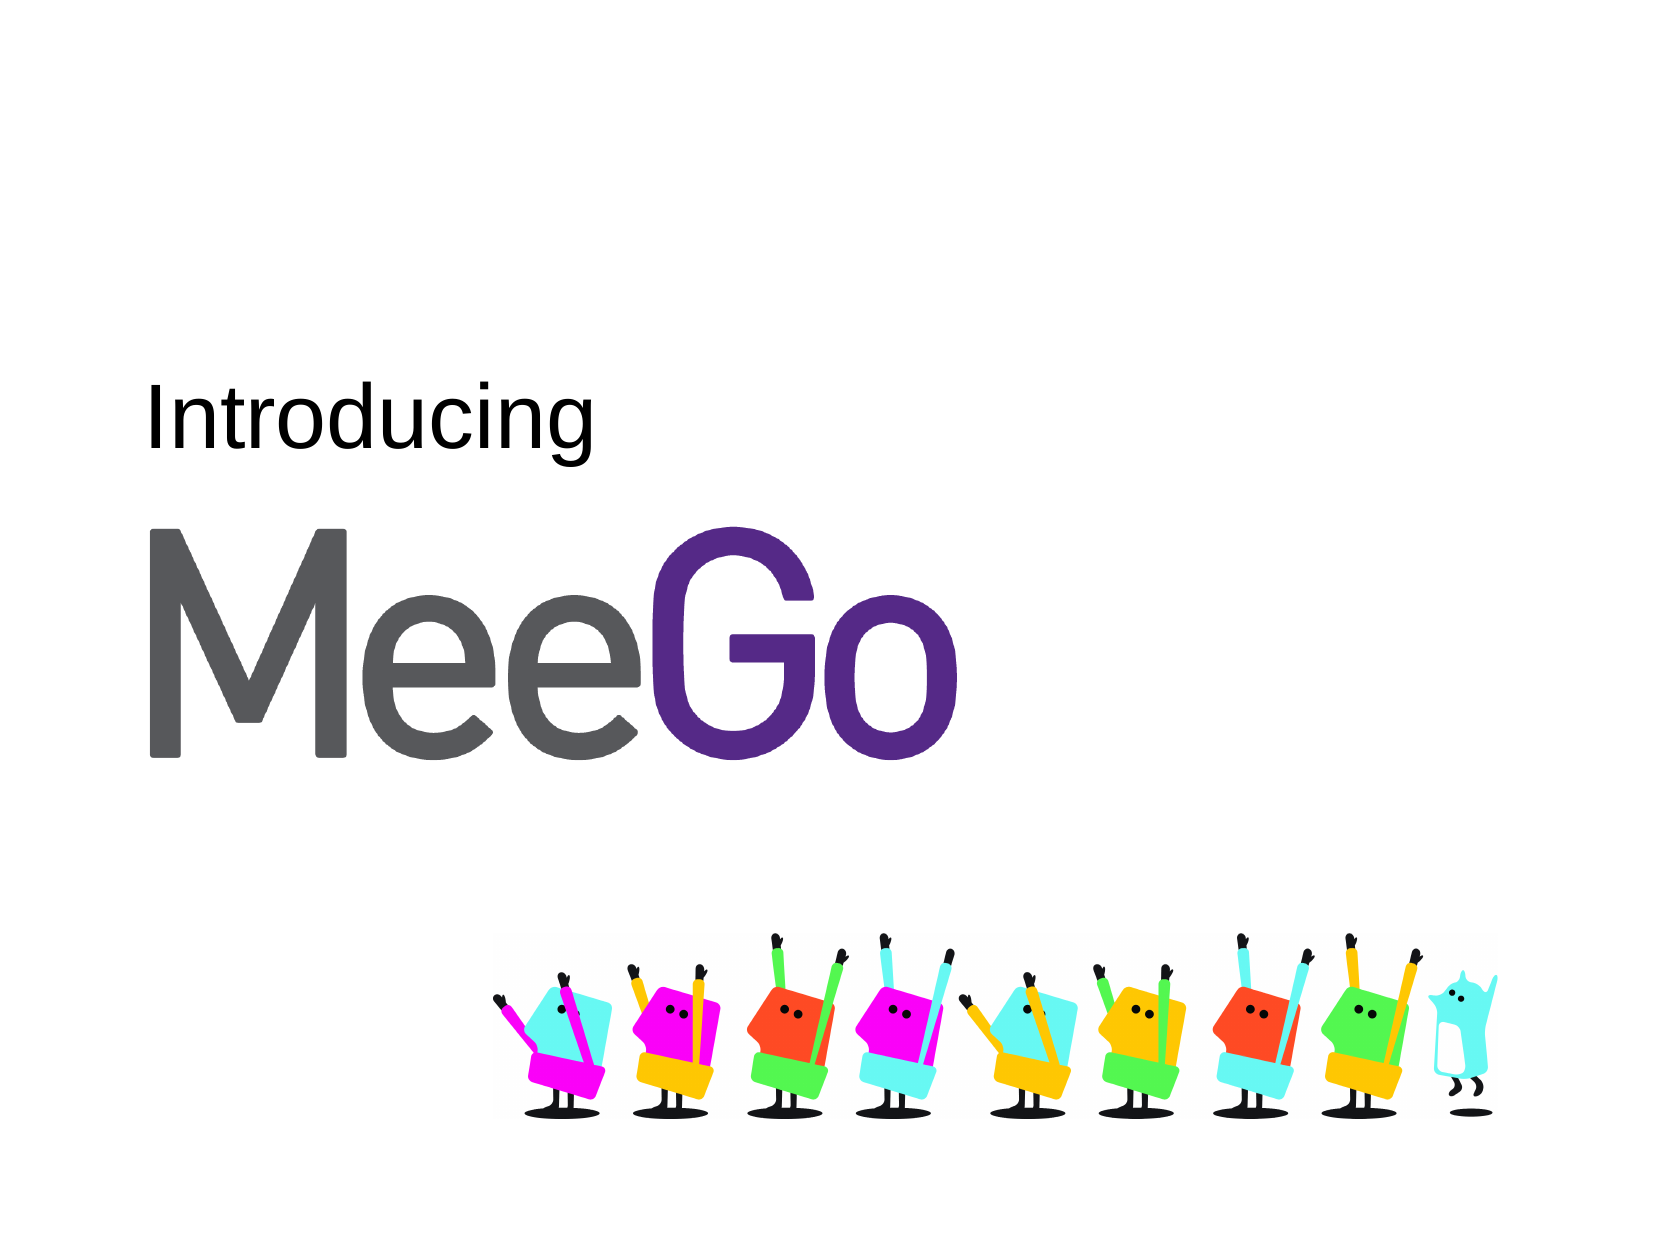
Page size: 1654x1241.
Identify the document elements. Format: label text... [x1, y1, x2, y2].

text_box Introducing [128, 359, 612, 477]
picture [136, 523, 1005, 763]
picture [493, 933, 1499, 1120]
